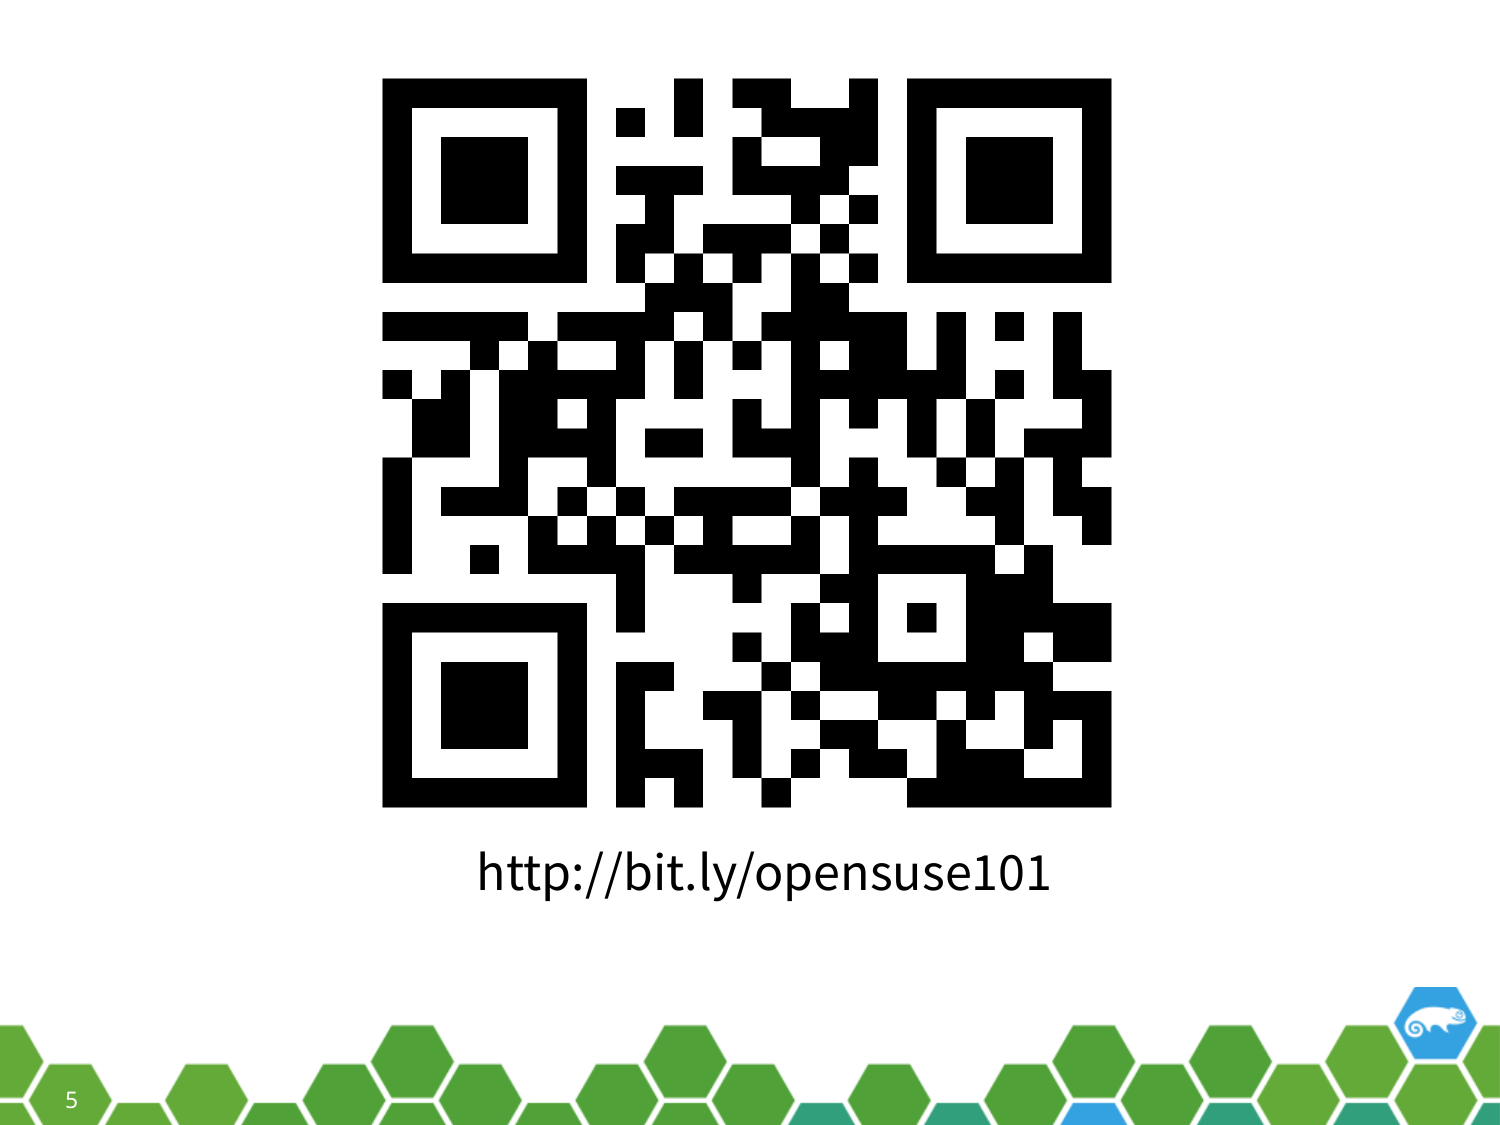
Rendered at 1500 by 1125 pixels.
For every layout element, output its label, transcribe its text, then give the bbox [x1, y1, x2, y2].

picture [353, 49, 1141, 837]
picture [0, 987, 1500, 1125]
list http://bit.ly/opensuse101 [448, 837, 1078, 948]
